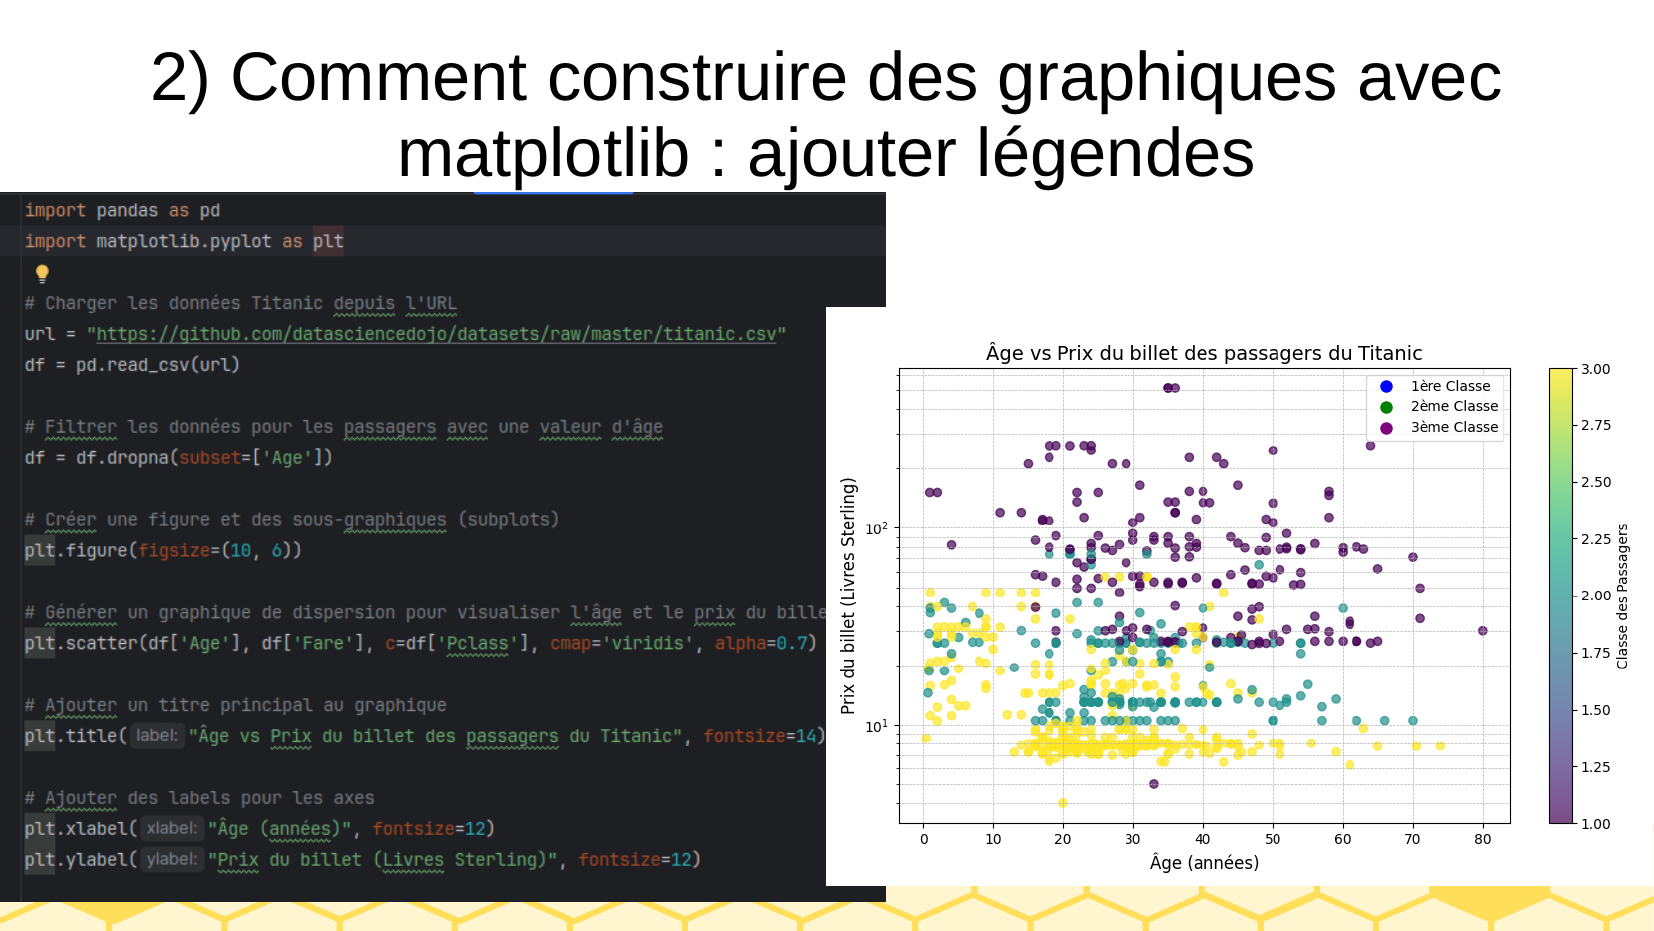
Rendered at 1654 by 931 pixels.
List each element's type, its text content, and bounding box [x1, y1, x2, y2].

picture [0, 192, 1654, 902]
text_box [82, 217, 1571, 758]
title 2) Comment construire des graphiques avec matplotlib : ajouter légendes [82, 37, 1571, 193]
